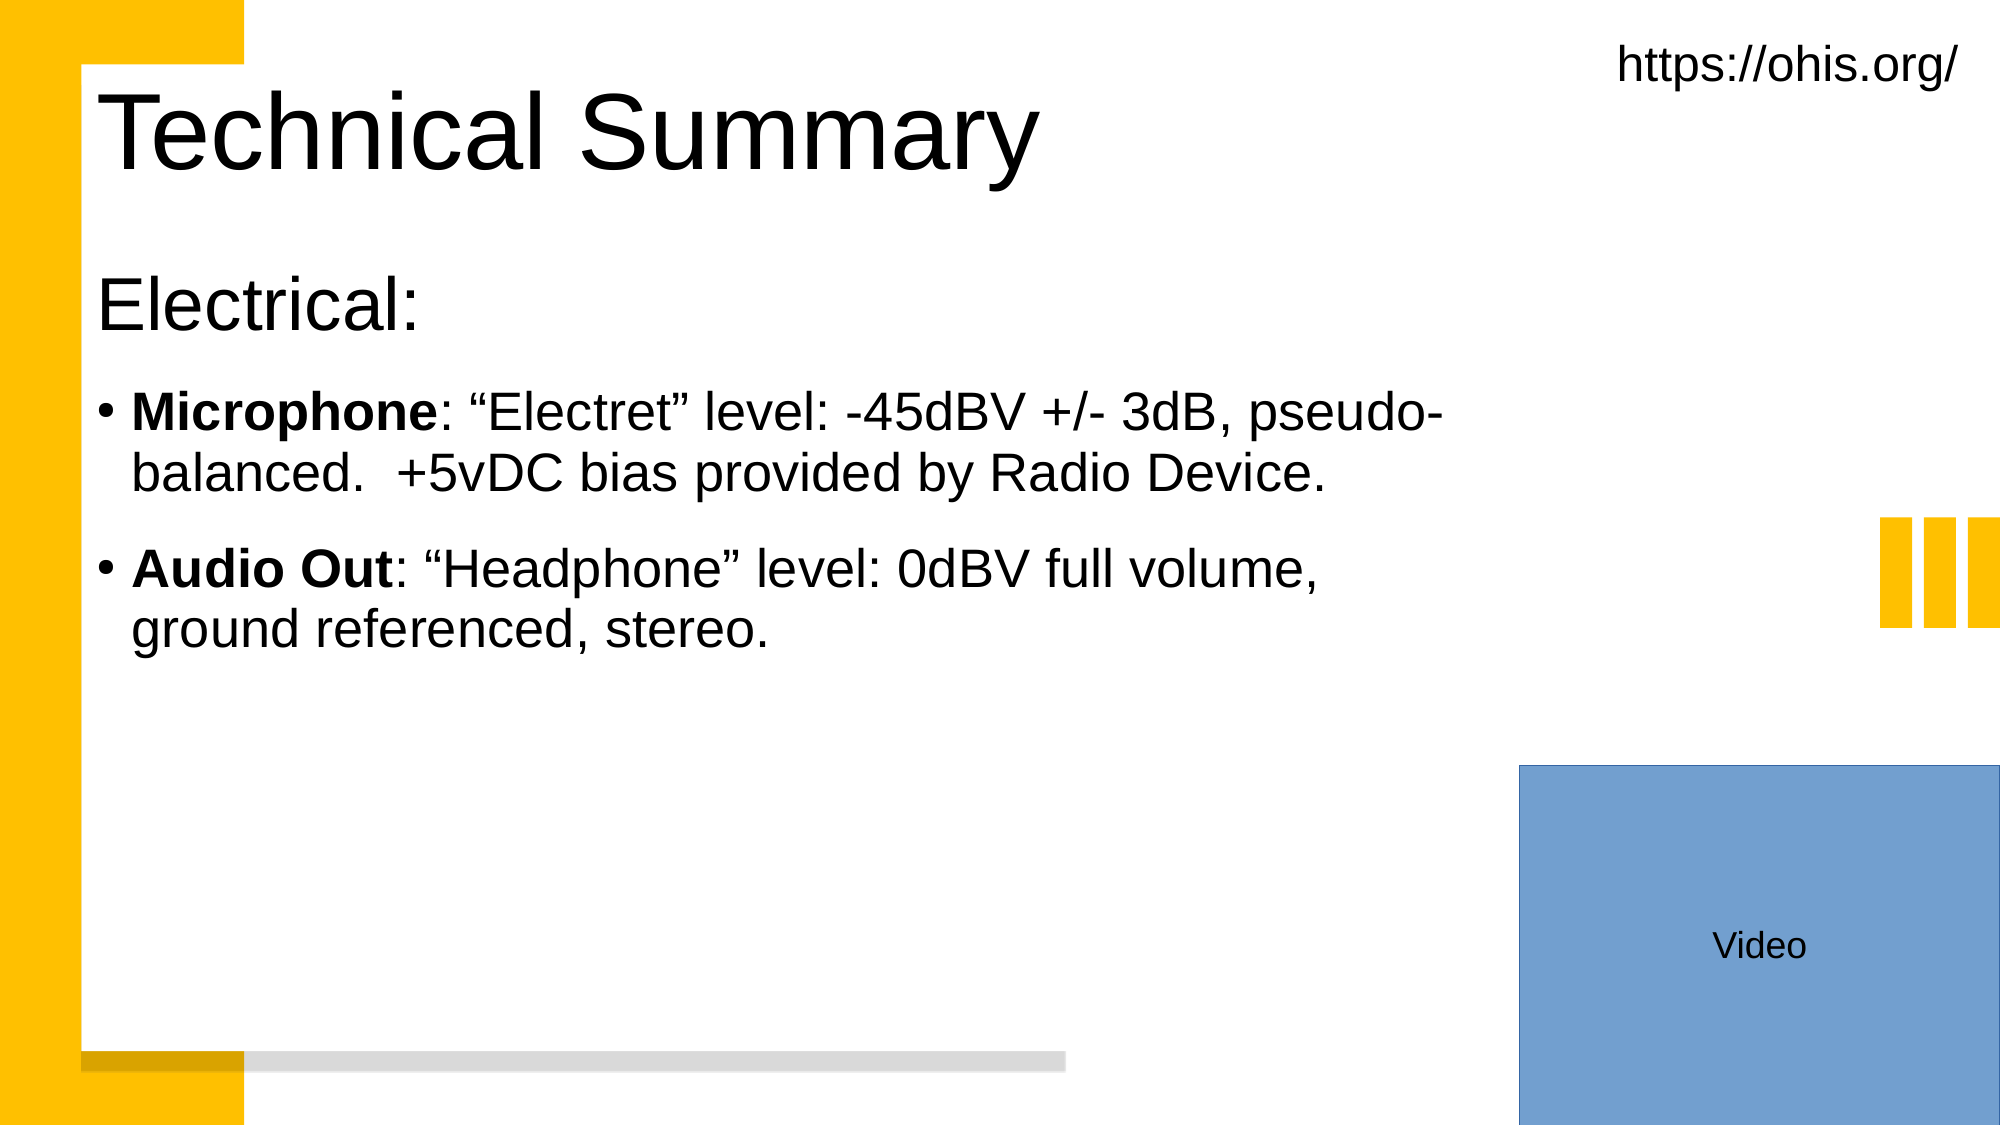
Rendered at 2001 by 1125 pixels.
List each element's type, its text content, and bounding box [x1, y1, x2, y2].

text_box Video [1519, 765, 2000, 1125]
text_box Electrical: Microphone: “Electret” level: -45dBV +/- 3dB, pseudo-balanced. +5vDC bias provided by Radio Device. Audio Out: “Headphone” level: 0dBV full volume, ground referenced, stereo. [81, 254, 1516, 1036]
text_box [0, 0, 2000, 1125]
text_box Technical Summary [81, 64, 1921, 201]
text_box https://ohis.org/ [1590, 29, 1974, 105]
